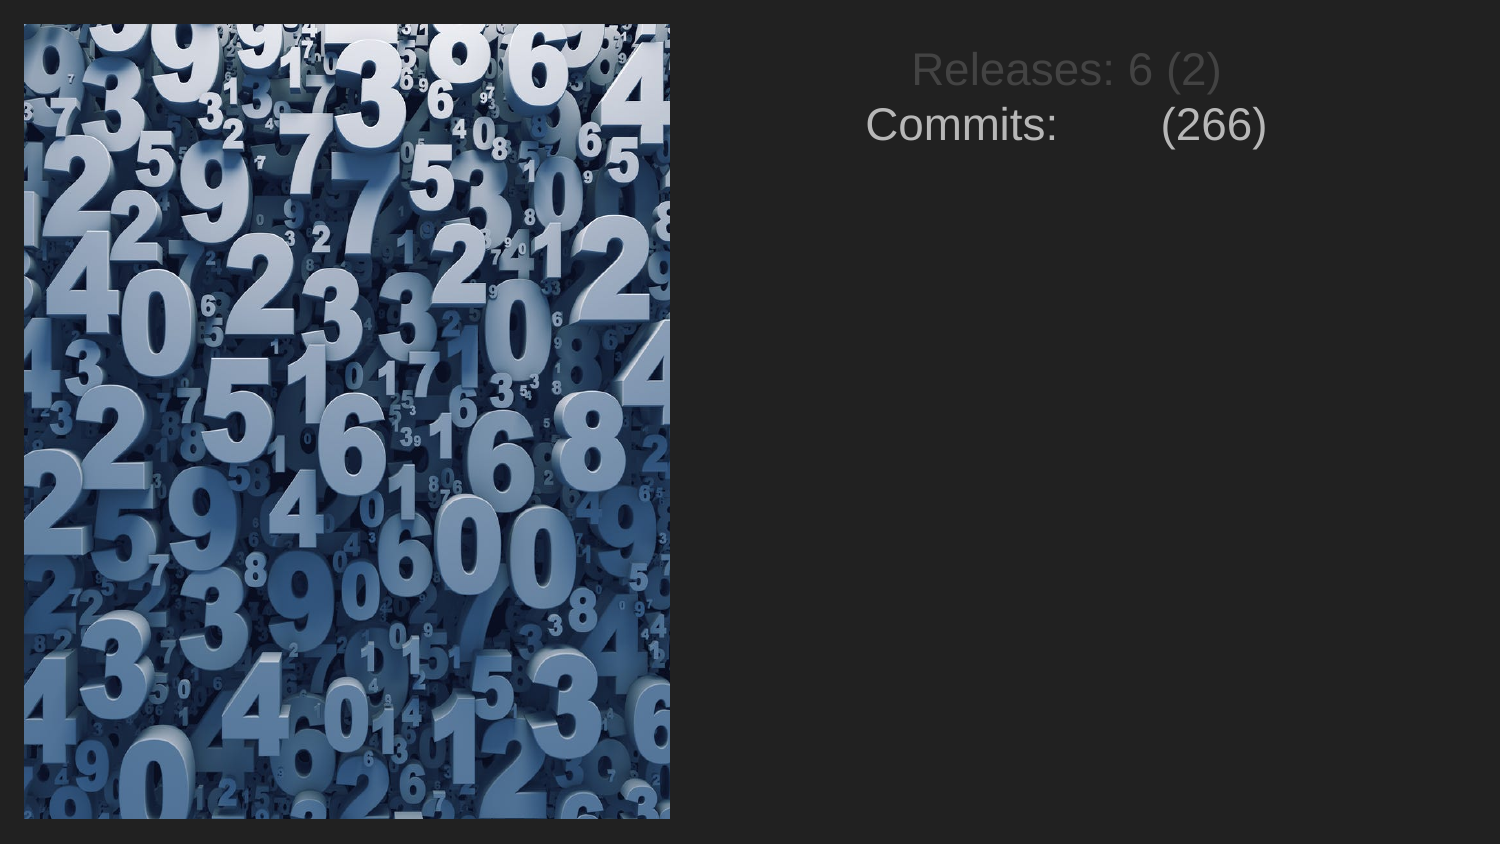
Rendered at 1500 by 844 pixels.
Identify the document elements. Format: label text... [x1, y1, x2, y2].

picture [24, 24, 670, 819]
text_box Releases: 6 (2) Commits: 165 (266) [670, 24, 1464, 819]
